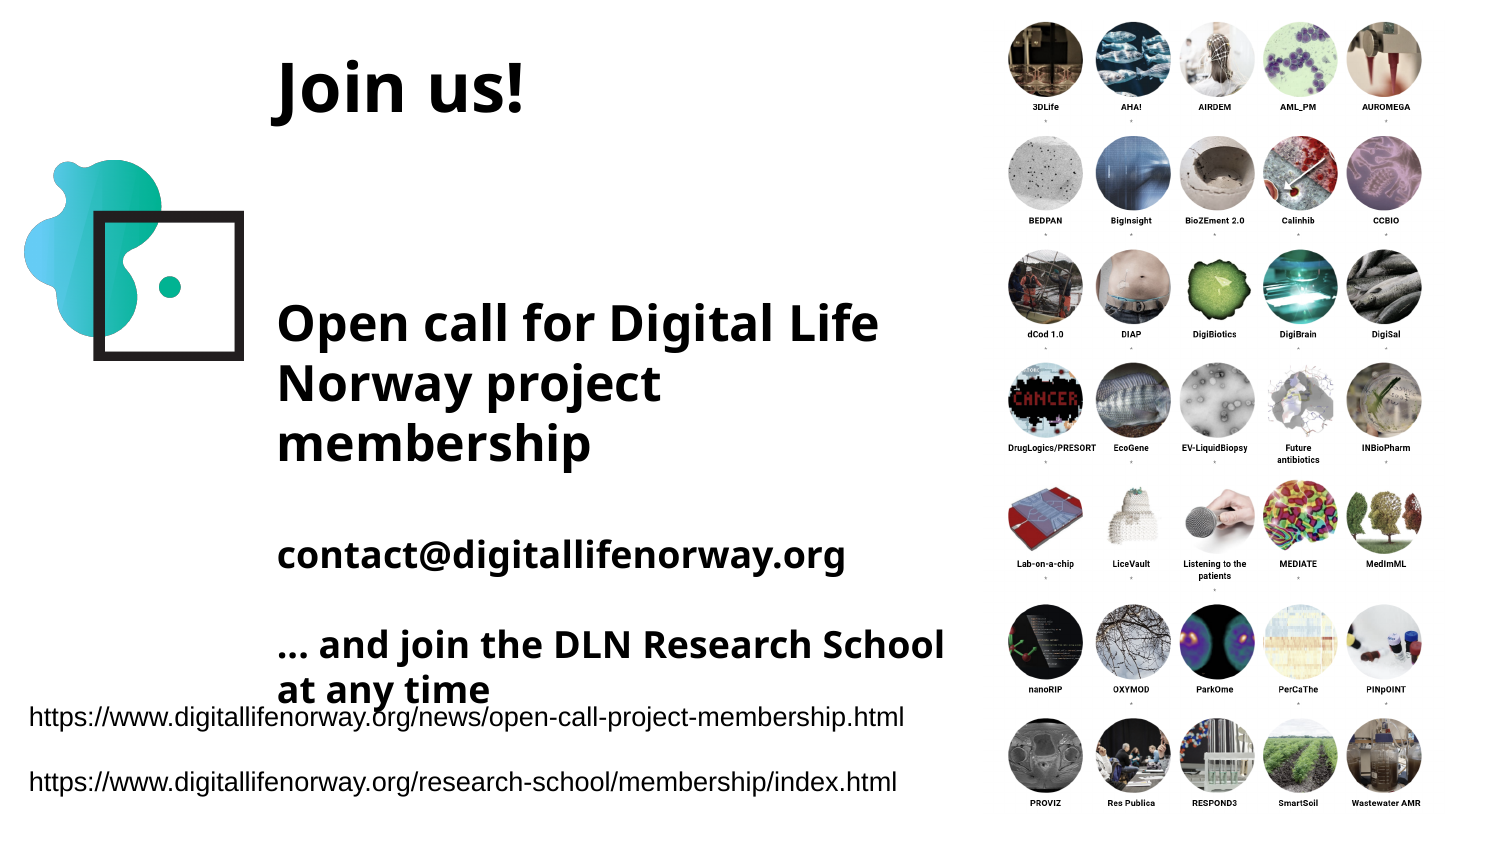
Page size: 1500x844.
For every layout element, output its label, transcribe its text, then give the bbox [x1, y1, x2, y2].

text_box Join us! Open call for Digital Life Norway project membership contact@digitallifenorway.org ... and join the DLN Research School at any time [265, 32, 966, 653]
picture [24, 160, 244, 361]
text_box https://www.digitallifenorway.org/news/open-call-project-membership.html https://www.digitallifenorway.org/research-school/membership/index.html [17, 694, 951, 800]
picture [983, 20, 1445, 814]
